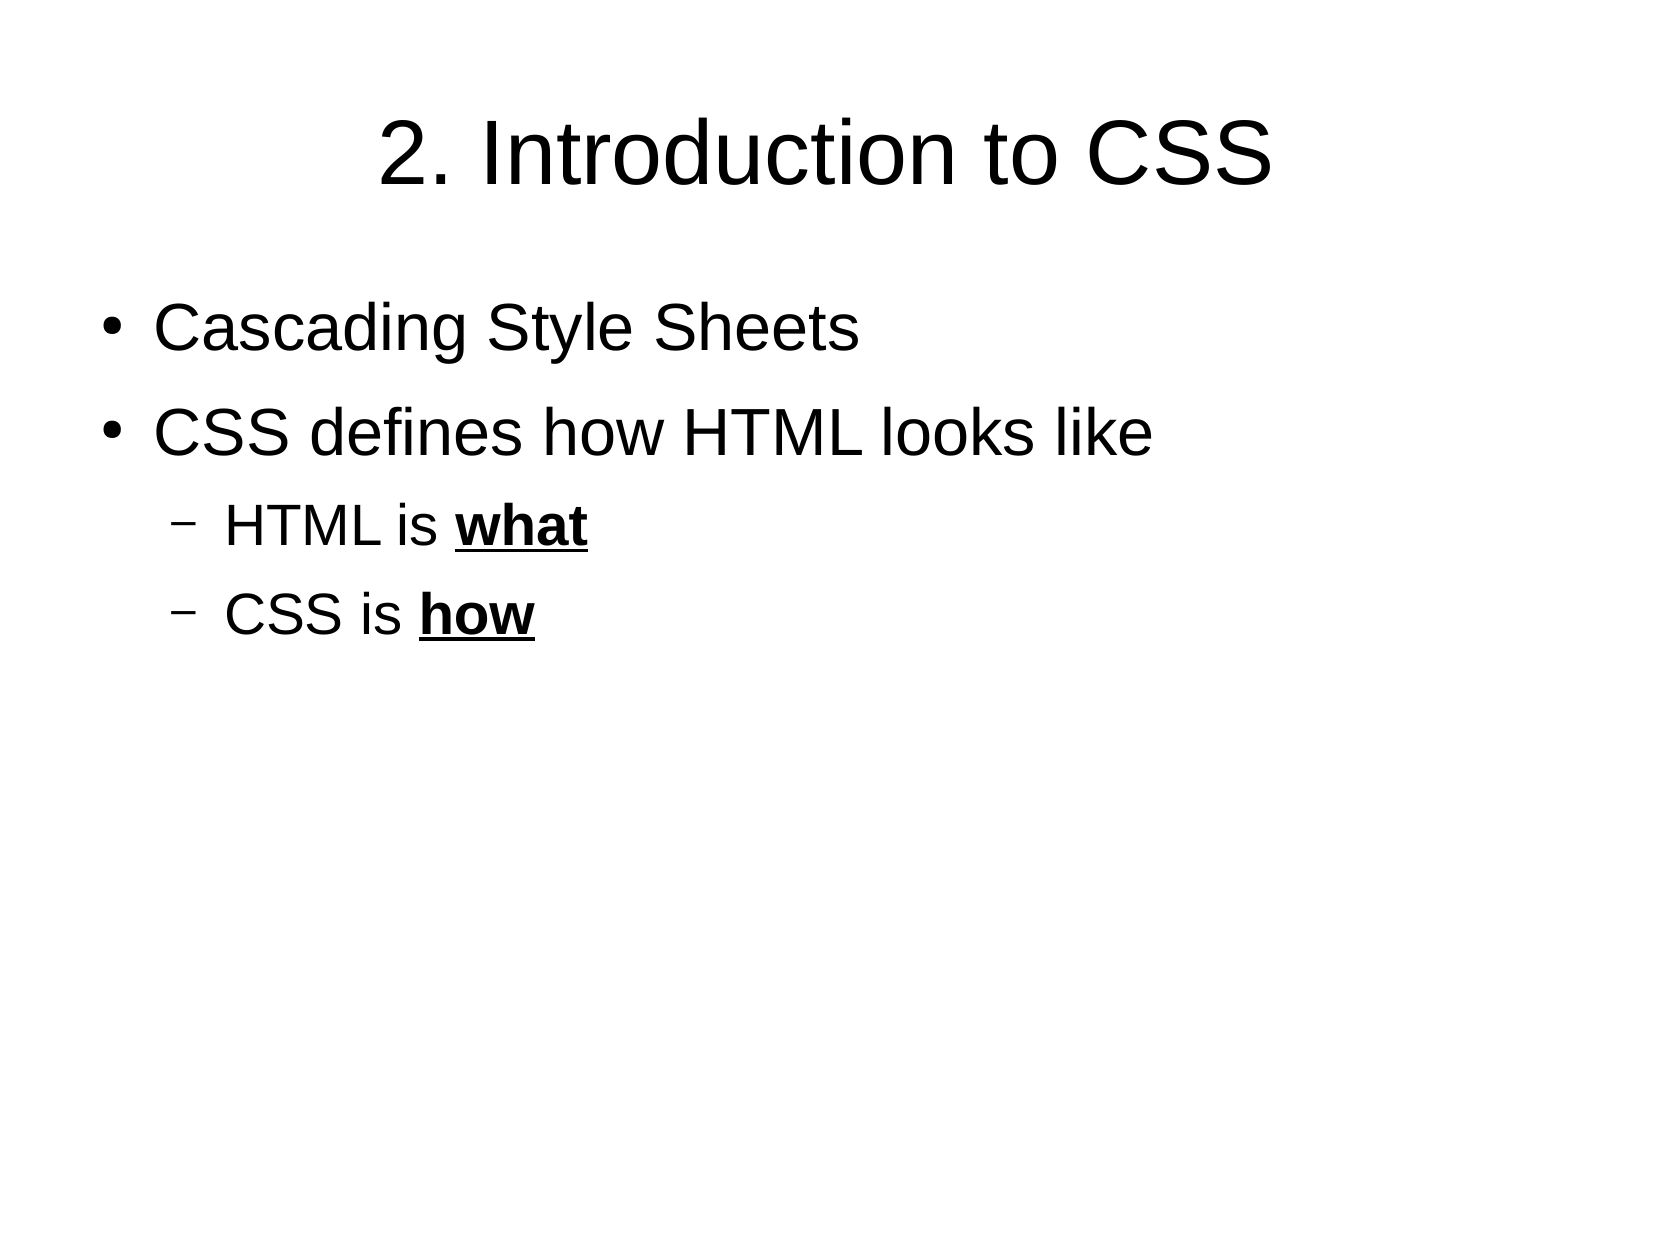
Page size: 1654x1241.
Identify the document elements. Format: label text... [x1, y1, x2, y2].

list Cascading Style Sheets CSS defines how HTML looks like HTML is what CSS is how [82, 290, 1571, 1010]
title 2. Introduction to CSS [82, 49, 1571, 257]
